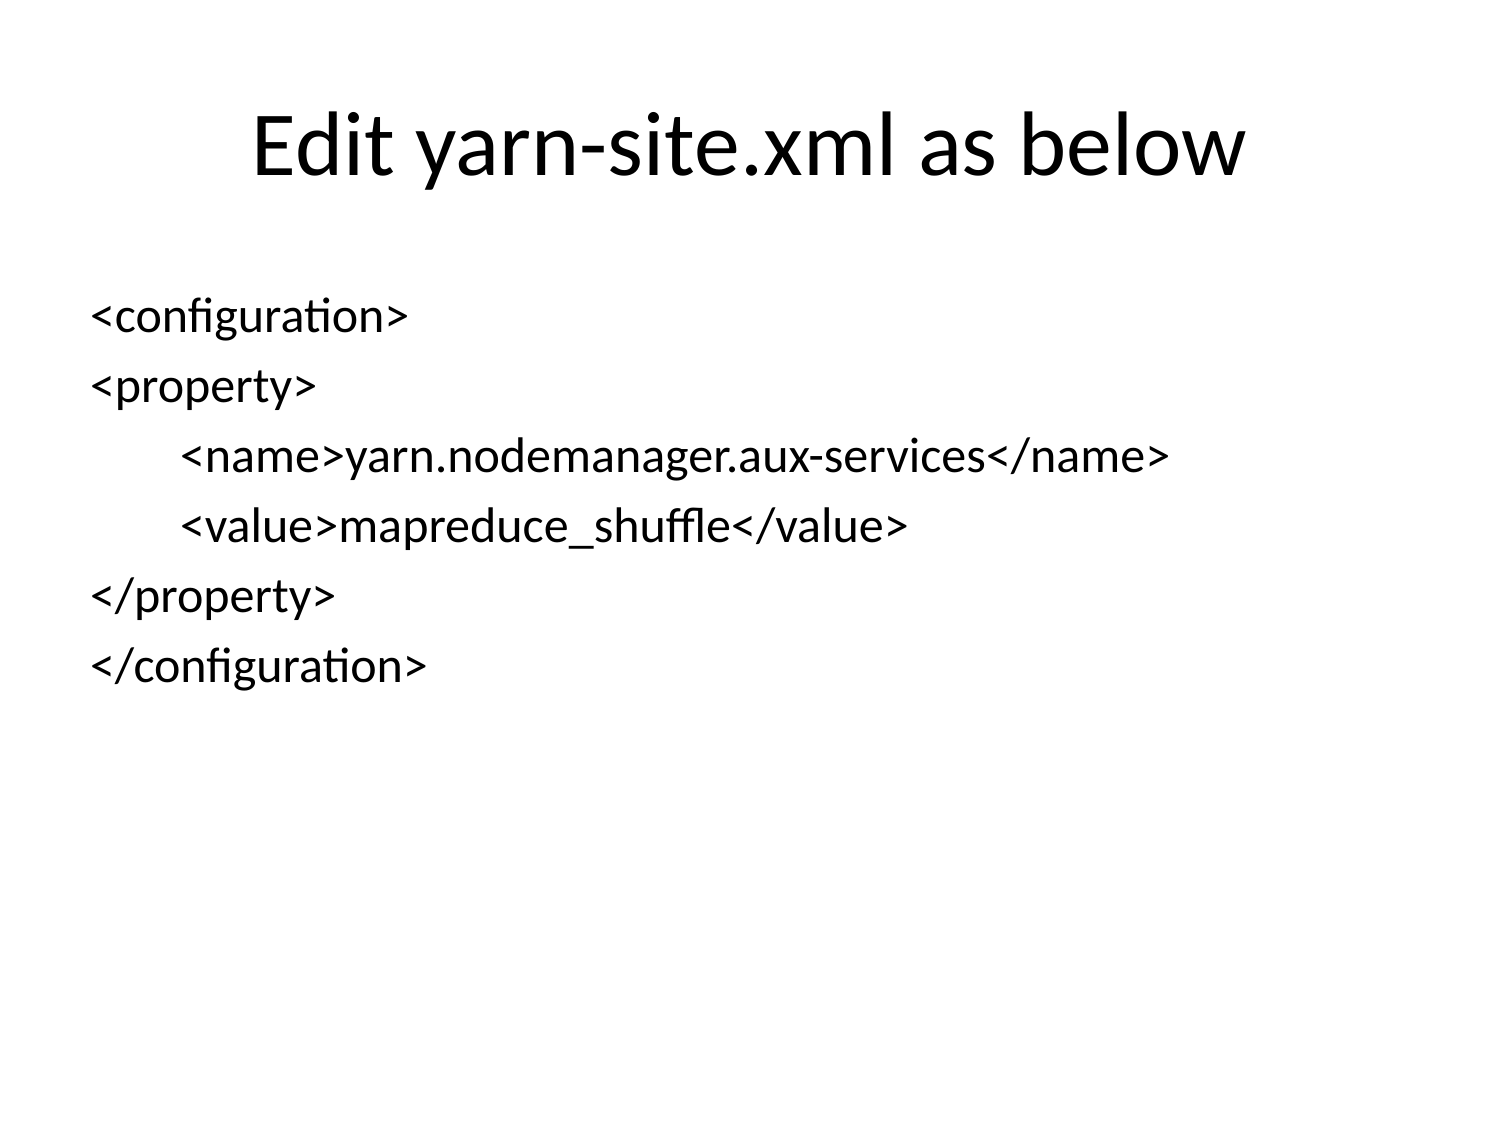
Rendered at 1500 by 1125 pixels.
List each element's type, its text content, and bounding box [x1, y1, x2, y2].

title Edit yarn-site.xml as below [75, 45, 1425, 233]
list <configuration> <property> <name>yarn.nodemanager.aux-services</name> <value>mapreduce_shuffle</value> </property> </configuration> [75, 275, 1342, 1018]
